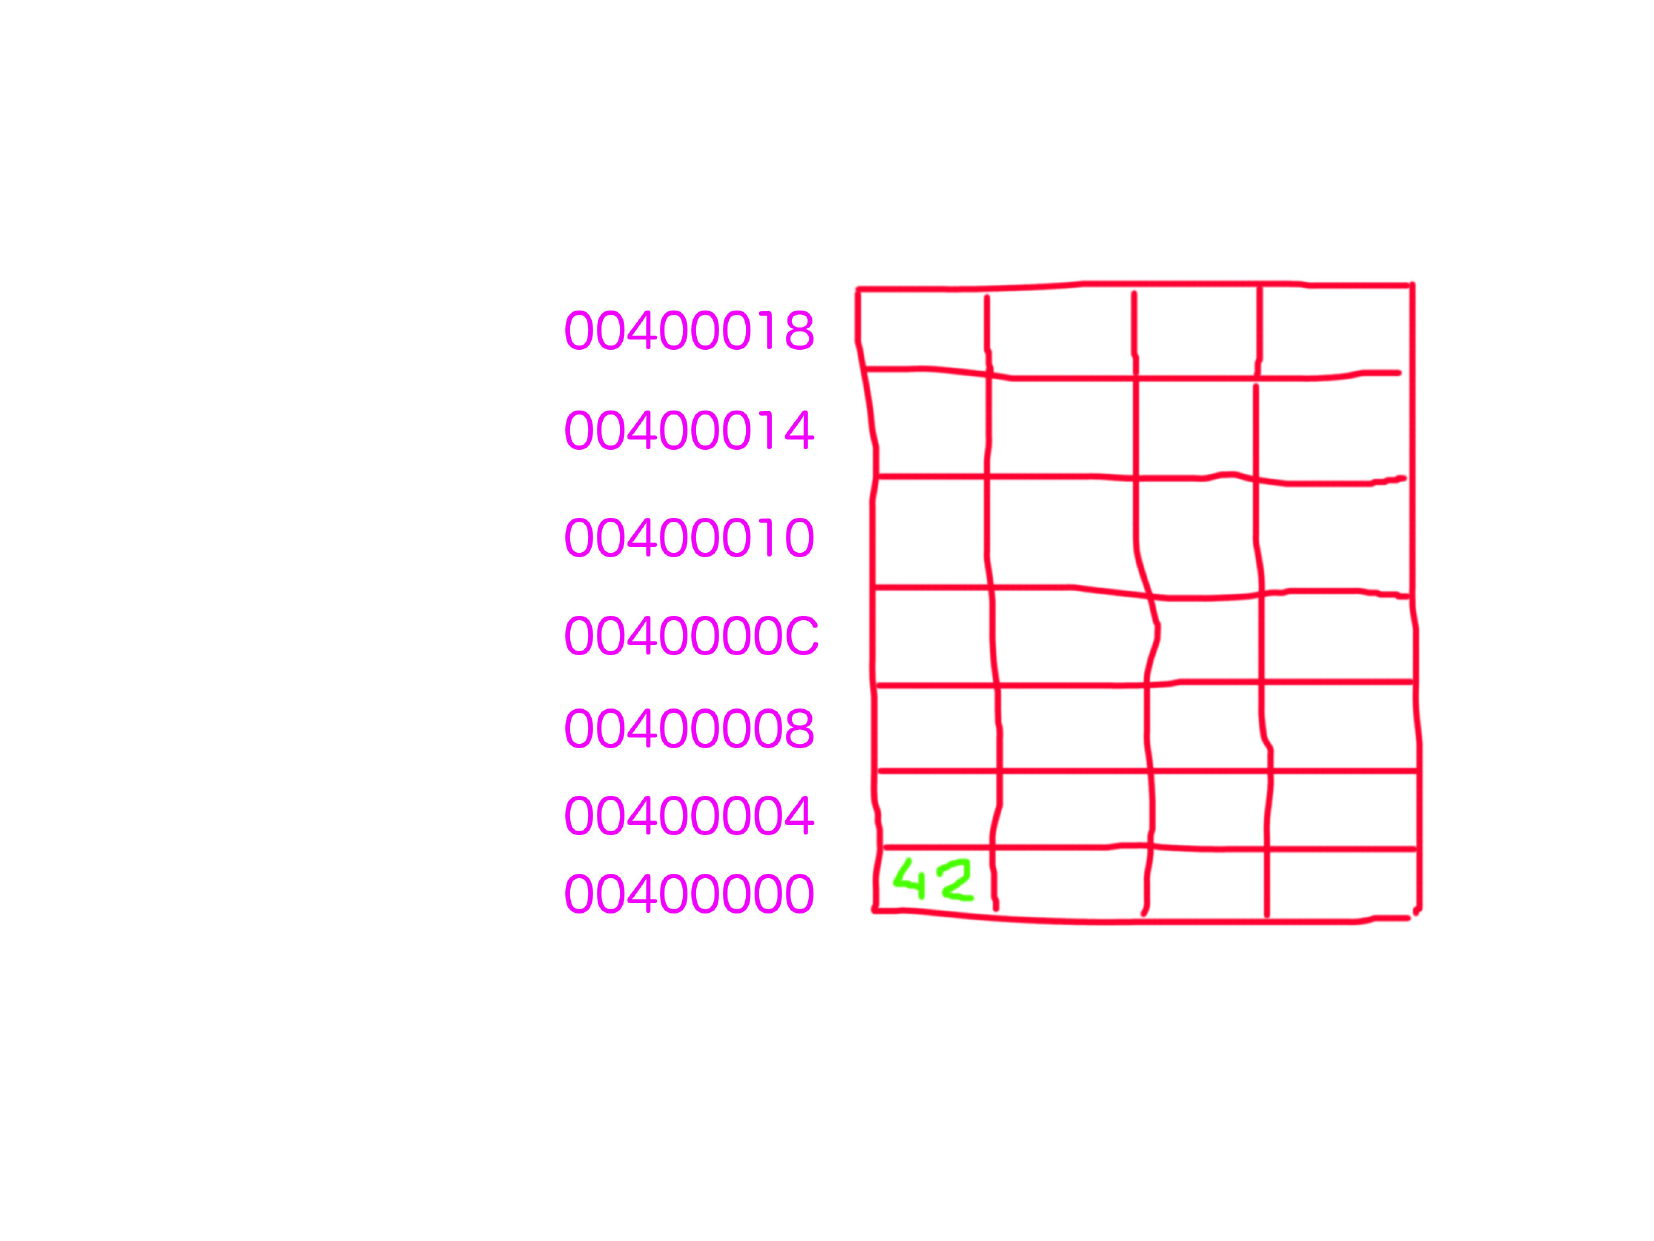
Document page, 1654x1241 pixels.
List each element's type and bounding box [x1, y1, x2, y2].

picture [225, 49, 1466, 1241]
